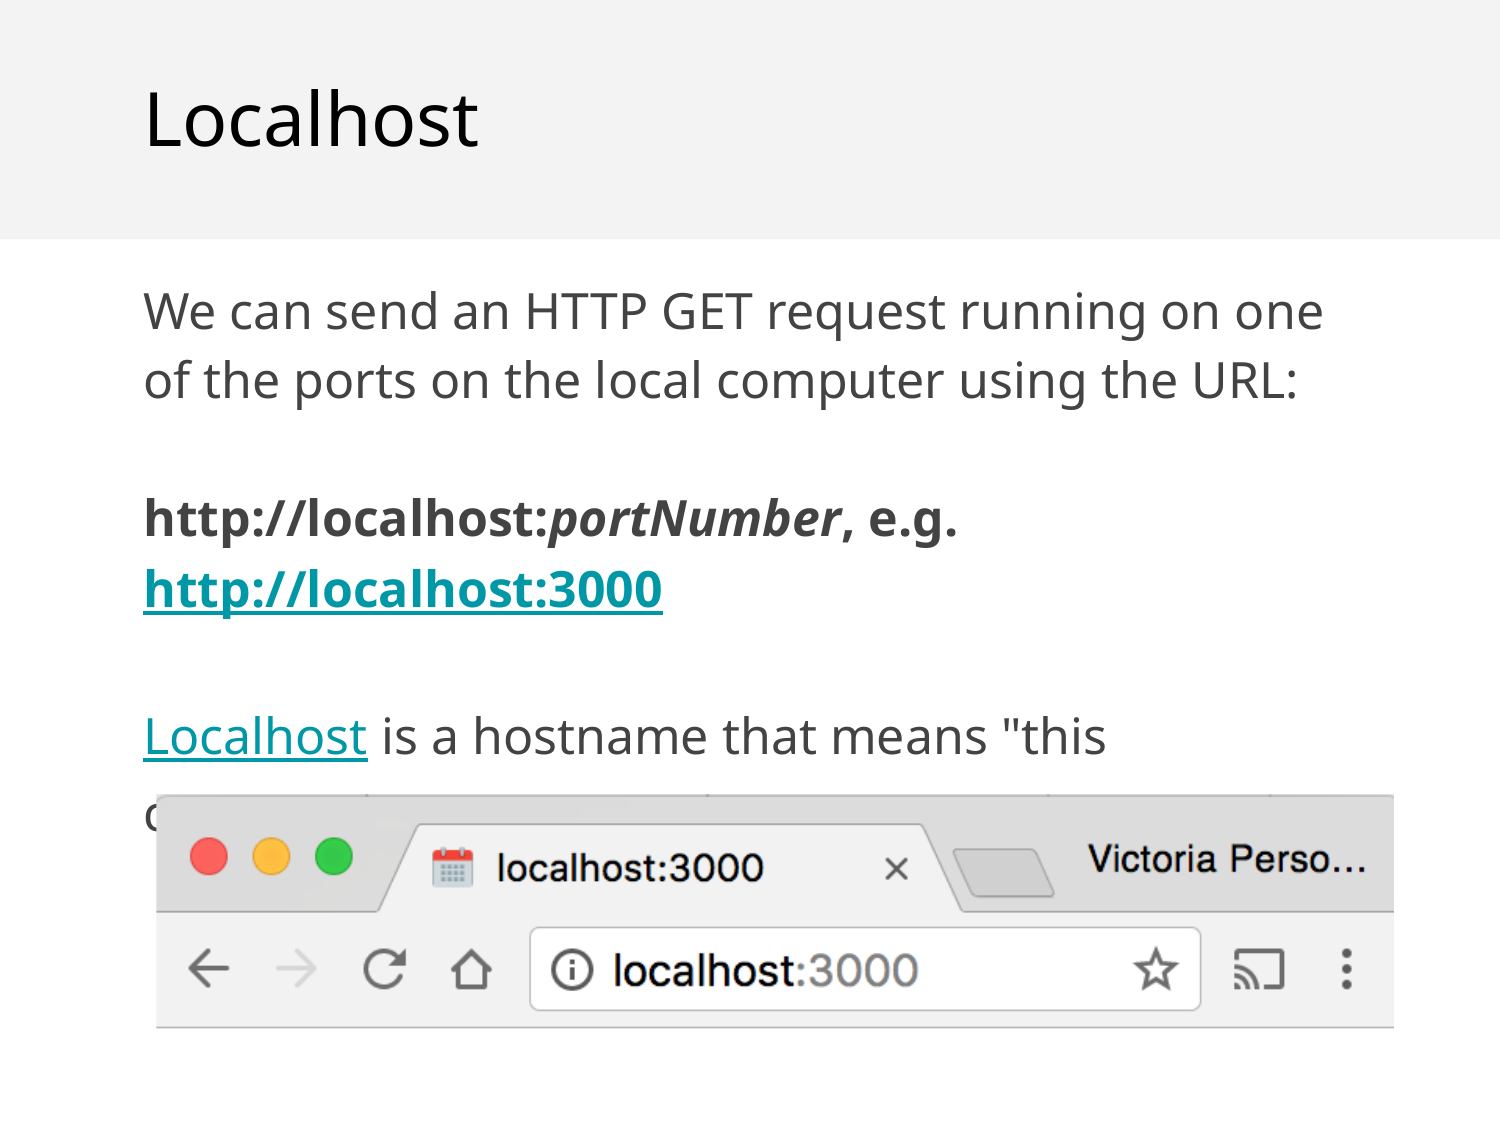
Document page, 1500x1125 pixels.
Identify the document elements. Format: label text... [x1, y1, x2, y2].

title Localhost [128, 56, 1372, 183]
picture [156, 794, 1394, 1031]
list We can send an HTTP GET request running on one of the ports on the local computer using the URL: http://localhost:portNumber, e.g. http://localhost:3000 Localhost is a hostname that means "this computer." [128, 255, 1372, 1004]
